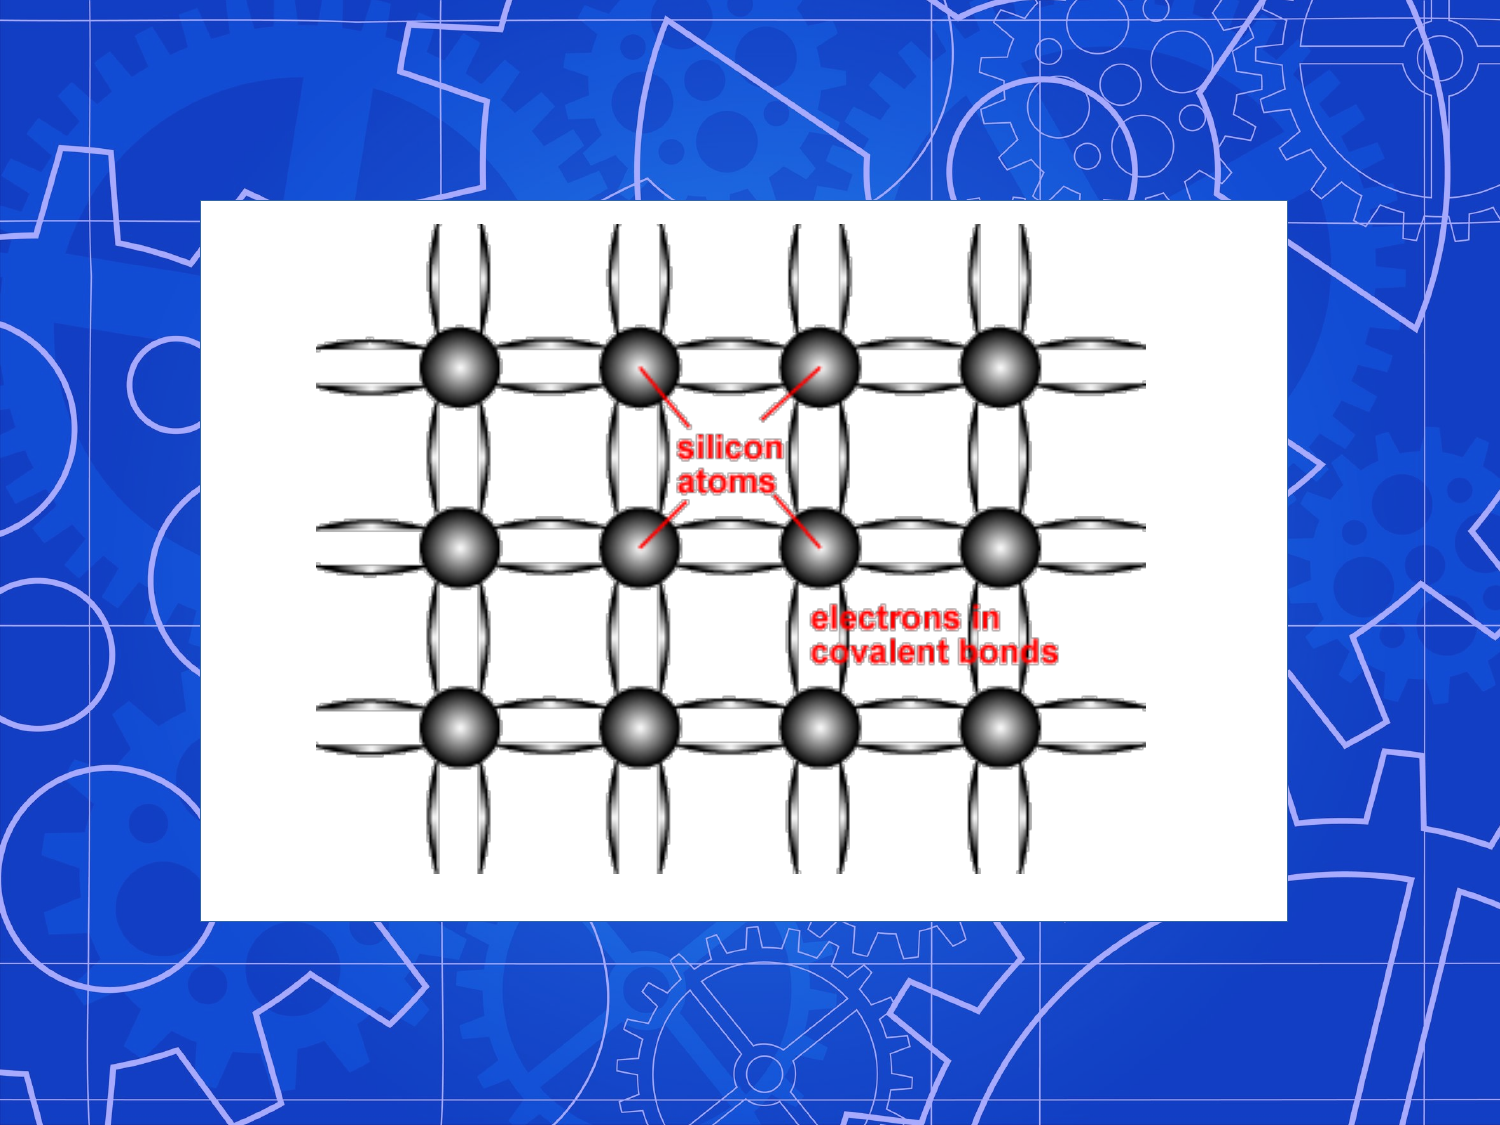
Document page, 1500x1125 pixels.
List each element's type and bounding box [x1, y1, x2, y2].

text_box [200, 200, 1288, 922]
picture [0, 0, 1500, 1125]
